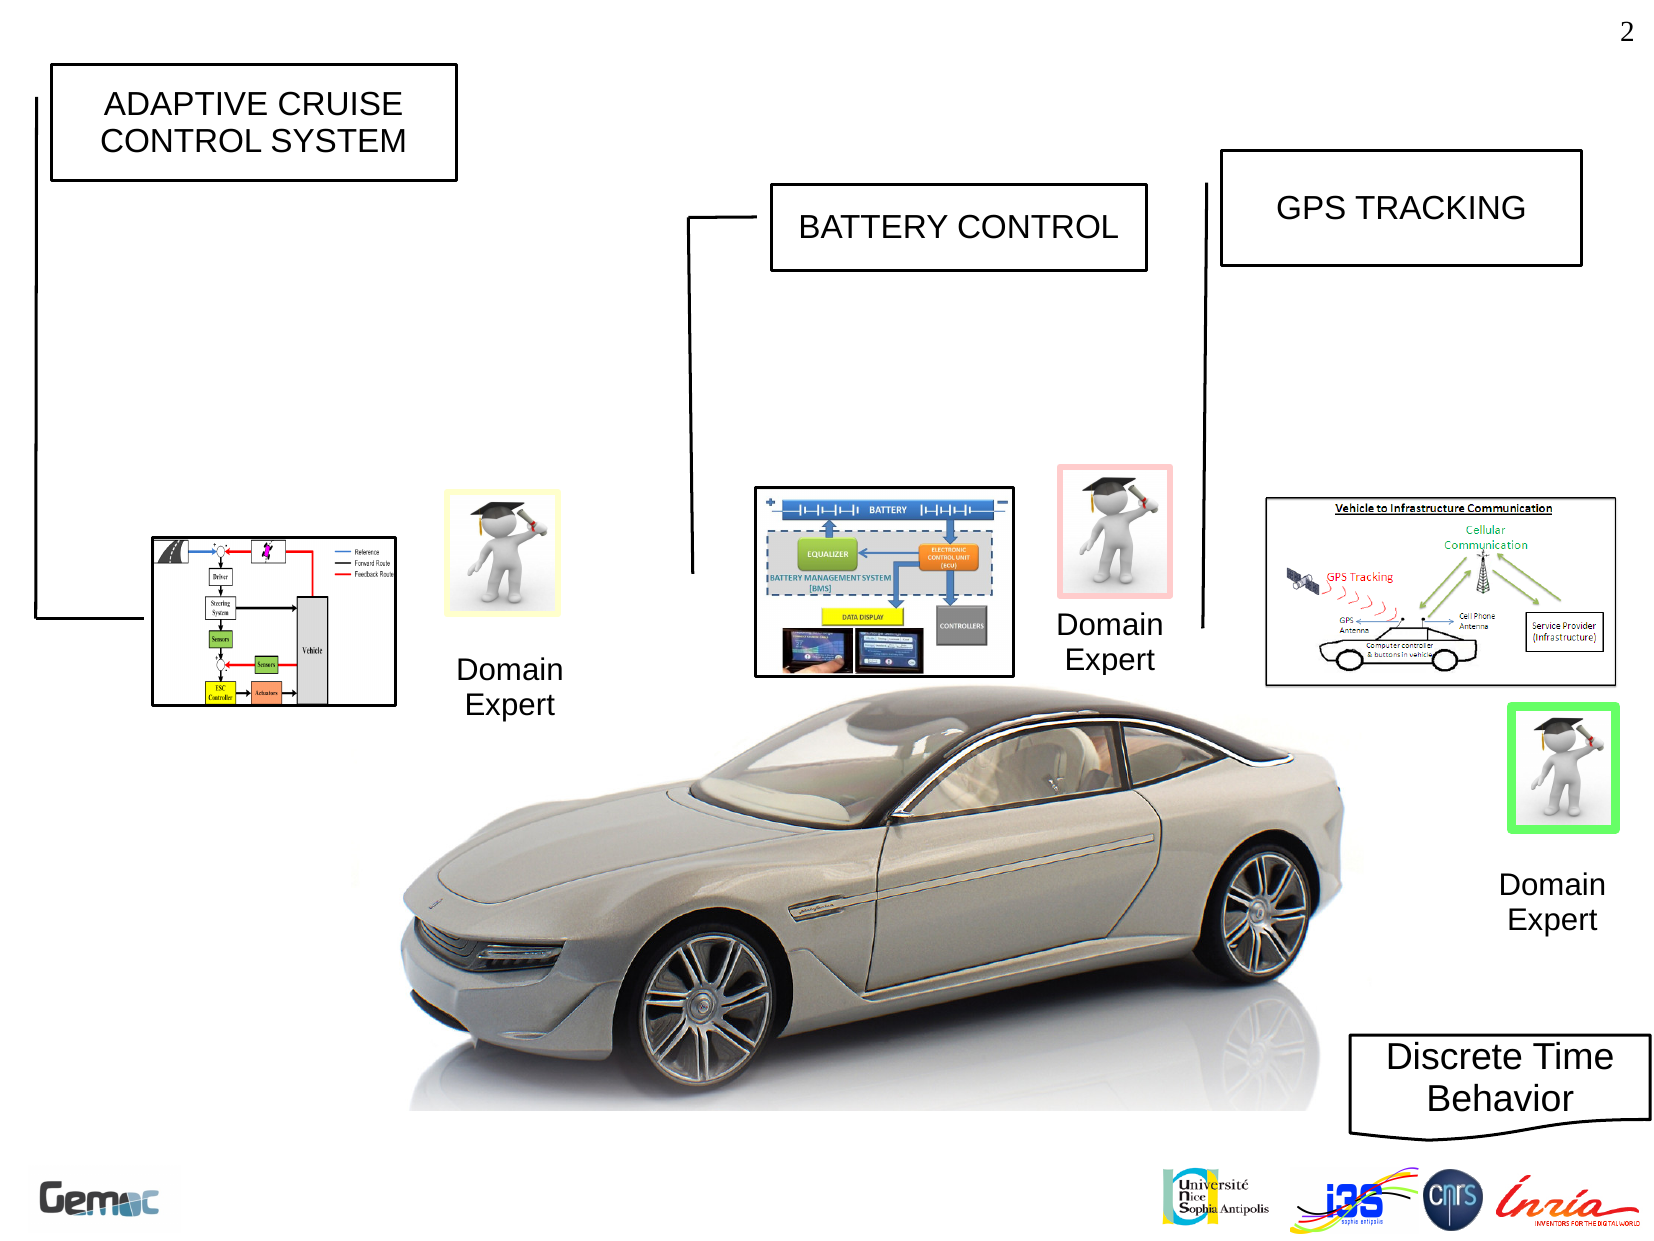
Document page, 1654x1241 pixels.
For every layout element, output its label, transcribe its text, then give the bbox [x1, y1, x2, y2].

picture [450, 495, 556, 612]
text_box Discrete Time Behavior [1350, 1035, 1651, 1141]
text_box BATTERY CONTROL [771, 184, 1147, 270]
picture [351, 493, 1621, 1111]
picture [153, 539, 394, 705]
picture [1515, 710, 1612, 825]
text_box Domain Expert [1470, 859, 1636, 946]
text_box Domain Expert [1020, 600, 1201, 675]
picture [1062, 469, 1167, 593]
text_box Domain Expert [420, 645, 601, 731]
picture [1137, 1150, 1647, 1241]
text_box GPS TRACKING [1221, 150, 1582, 266]
text_box ADAPTIVE CRUISE CONTROL SYSTEM [51, 64, 456, 180]
picture [756, 489, 1012, 676]
